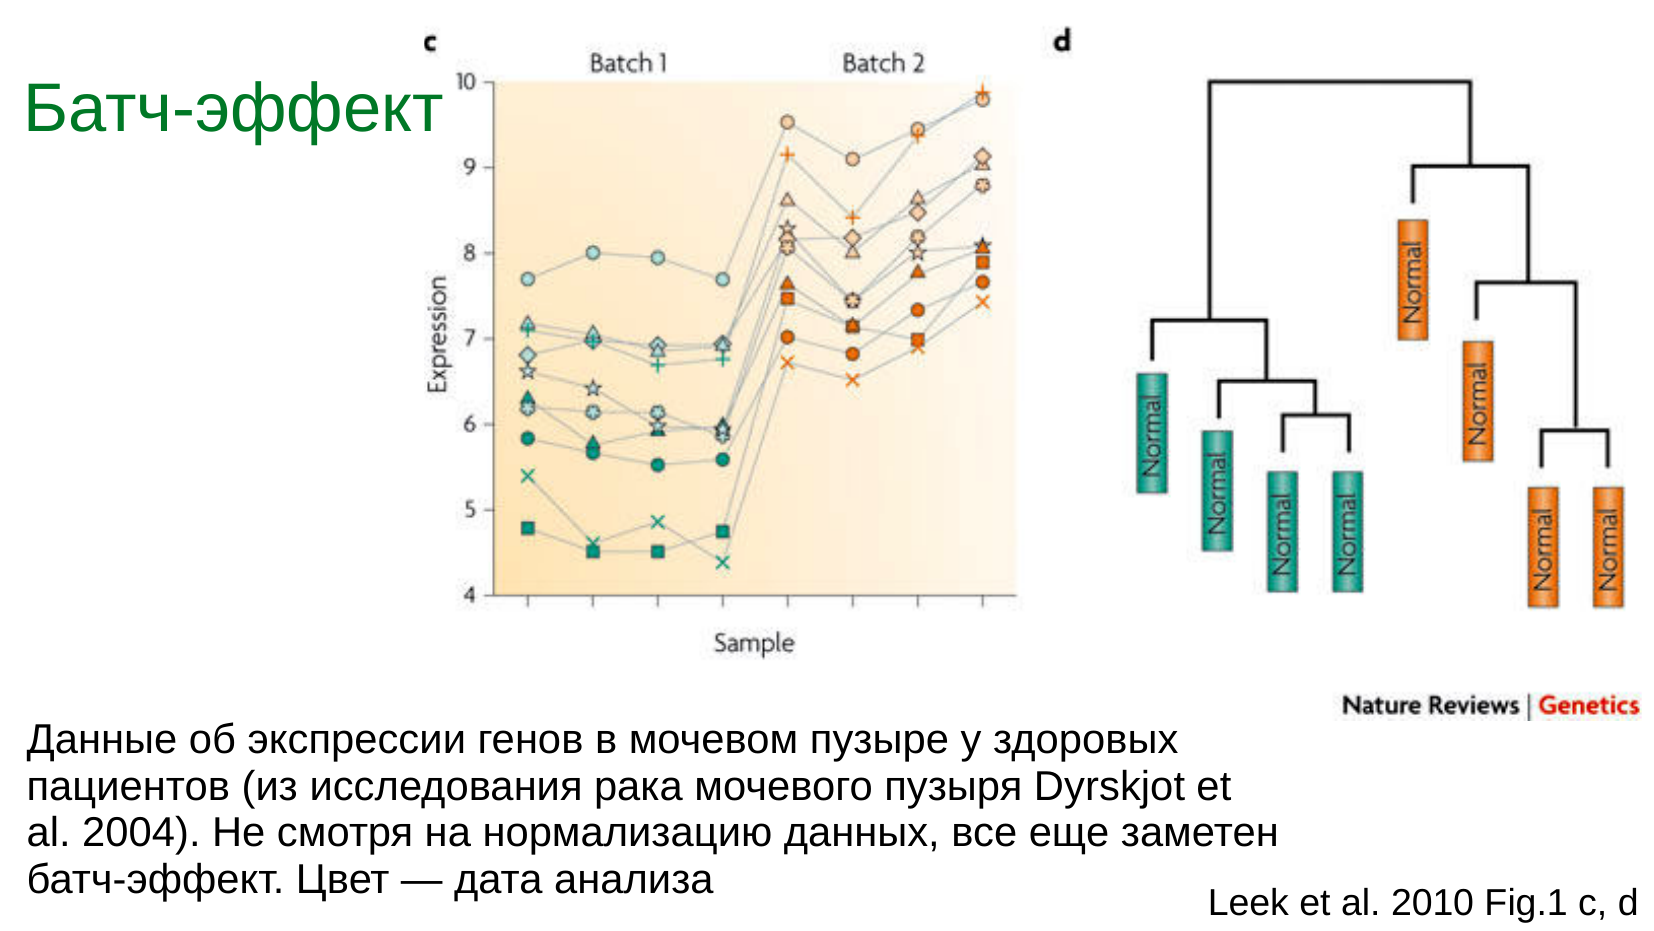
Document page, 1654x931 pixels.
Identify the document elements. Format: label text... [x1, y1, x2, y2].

text_box Leek et al. 2010 Fig.1 c, d [1169, 873, 1654, 931]
title Батч-эффект [23, 23, 1630, 193]
text_box Данные об экспрессии генов в мочевом пузыре у здоровых пациентов (из исследования рака мочевого пузыря Dyrskjot et al. 2004). Не смотря на нормализацию данных, все еще заметен батч-эффект. Цвет — дата анализа [11, 708, 1300, 910]
picture [424, 2, 1642, 721]
